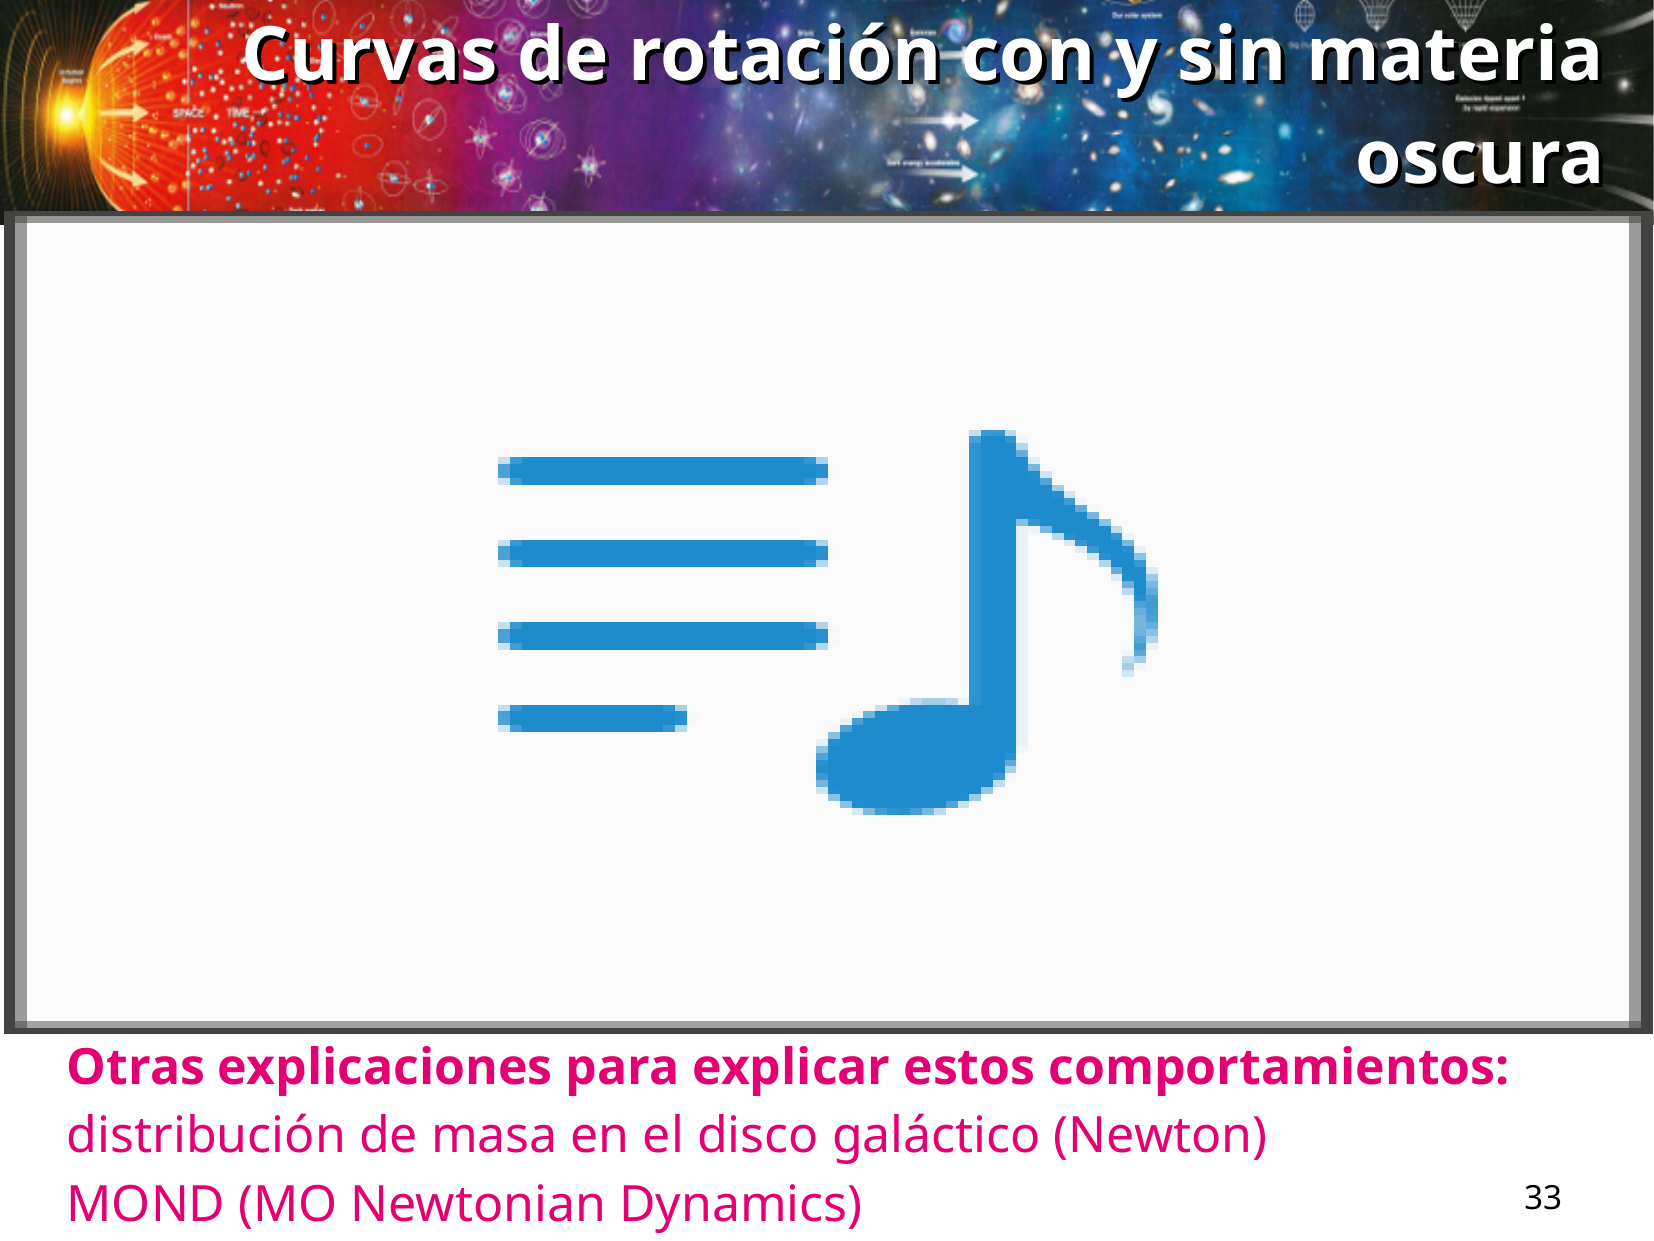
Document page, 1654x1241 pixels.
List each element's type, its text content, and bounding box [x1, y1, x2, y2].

title Curvas de rotación con y sin materia oscura [45, 15, 1606, 191]
text_box [3, 210, 1654, 1036]
text_box Otras explicaciones para explicar estos comportamientos: distribución de masa en el disco galáctico (Newton) MOND (MO Newtonian Dynamics) [51, 1036, 1317, 1221]
picture [0, 0, 1654, 225]
